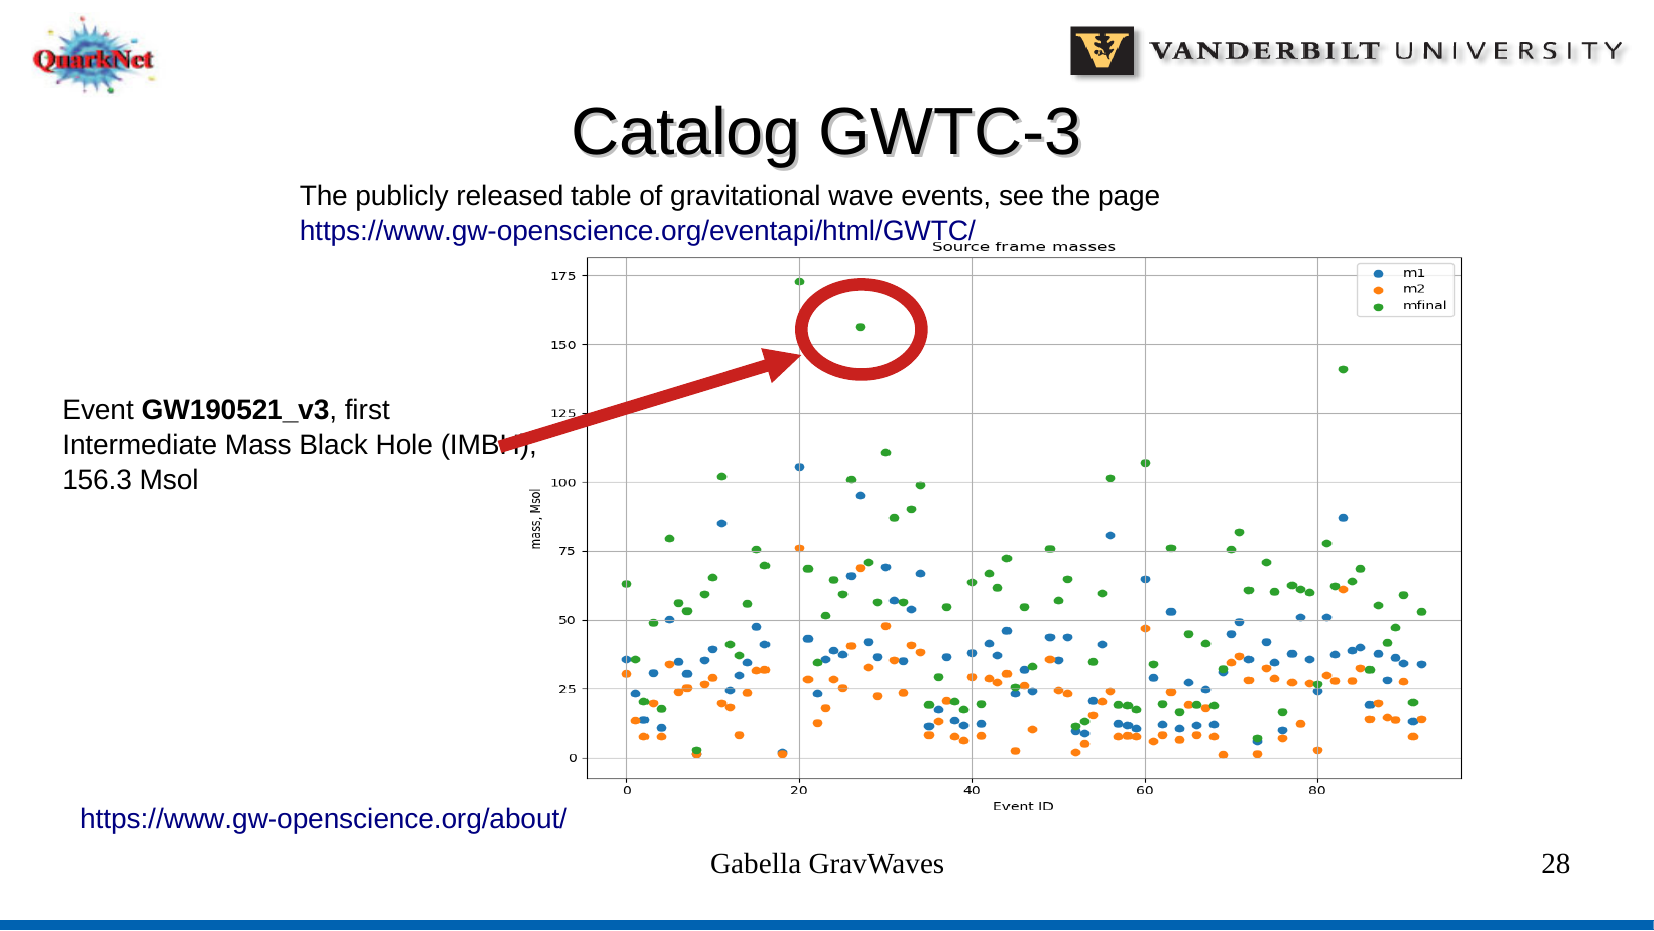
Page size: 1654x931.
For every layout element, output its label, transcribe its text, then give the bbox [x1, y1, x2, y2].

text_box The publicly released table of gravitational wave events, see the page https://www.gw-openscience.org/eventapi/html/GWTC/ [285, 168, 1470, 254]
text_box https://www.gw-openscience.org/about/ [65, 791, 760, 842]
picture [1067, 23, 1638, 86]
picture [446, 176, 1574, 852]
title Catalog GWTC-3 [82, 93, 1571, 169]
picture [19, 12, 166, 102]
text_box Event GW190521_v3, first Intermediate Mass Black Hole (IMBH), 156.3 Msol [47, 382, 556, 503]
